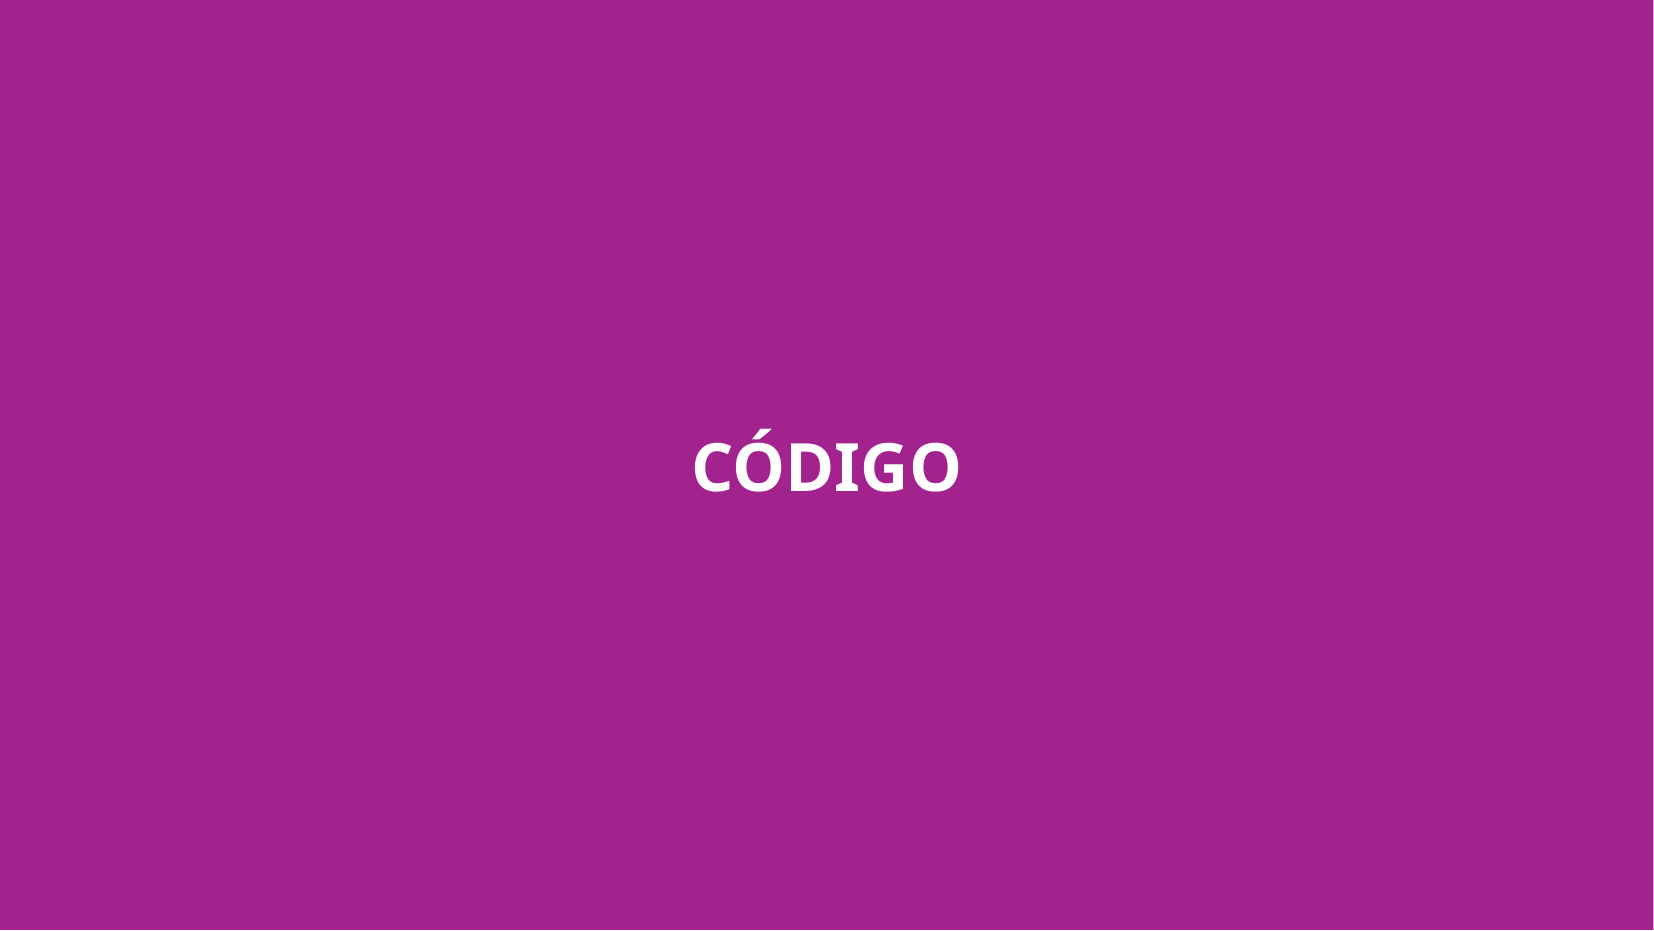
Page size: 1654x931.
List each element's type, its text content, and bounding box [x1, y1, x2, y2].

subtitle CÓDIGO [82, 105, 1571, 826]
